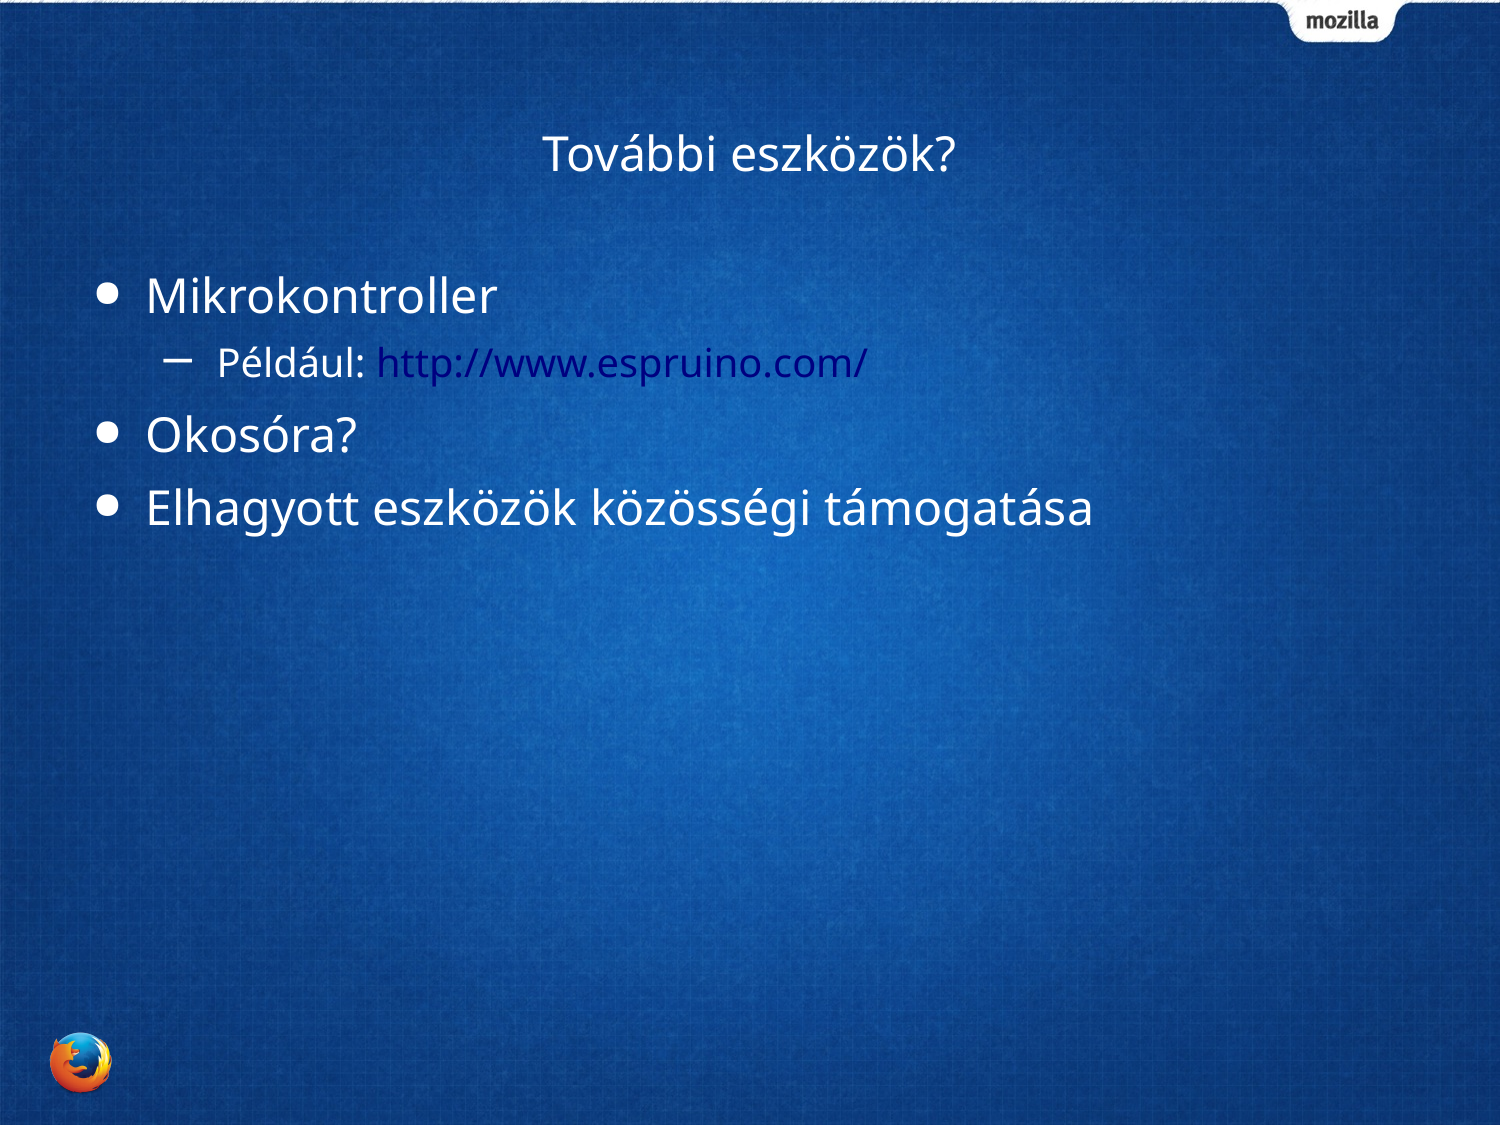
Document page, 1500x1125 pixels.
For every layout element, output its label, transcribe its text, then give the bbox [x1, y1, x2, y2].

picture [0, 0, 1500, 1125]
list Mikrokontroller Például: http://www.espruino.com/ Okosóra? Elhagyott eszközök közösségi támogatása [75, 262, 1425, 1005]
title További eszközök? [75, 45, 1425, 233]
